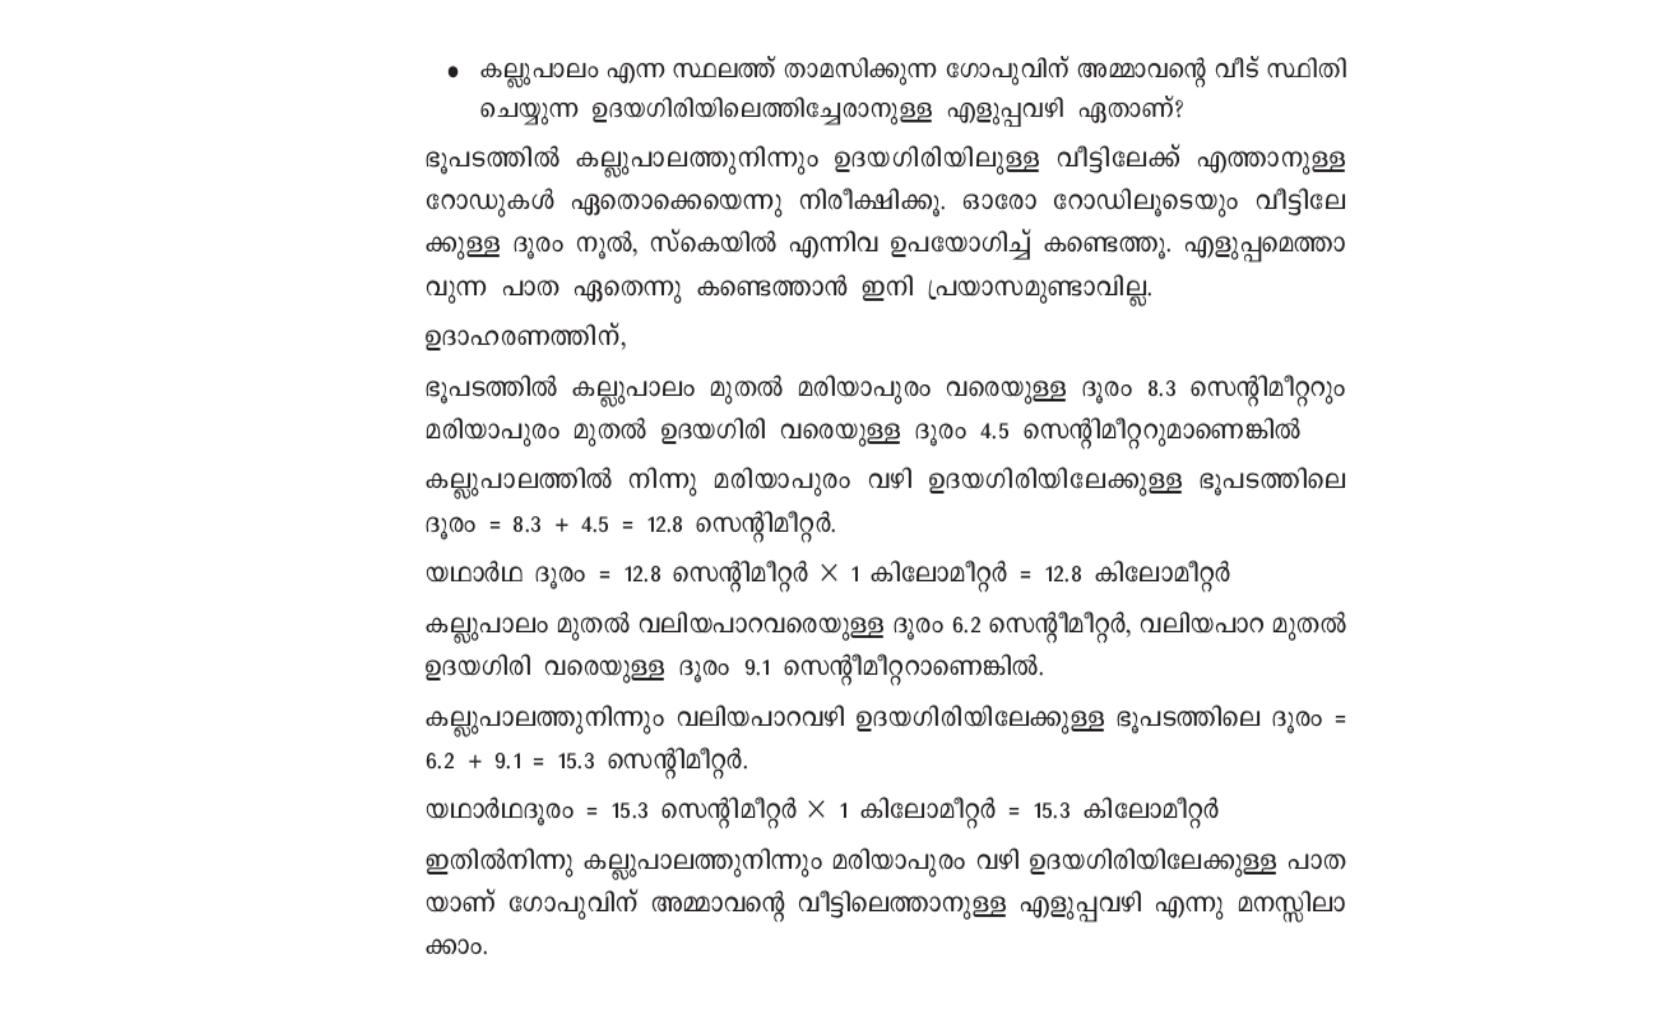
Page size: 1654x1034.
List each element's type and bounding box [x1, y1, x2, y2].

picture [413, 42, 1368, 971]
